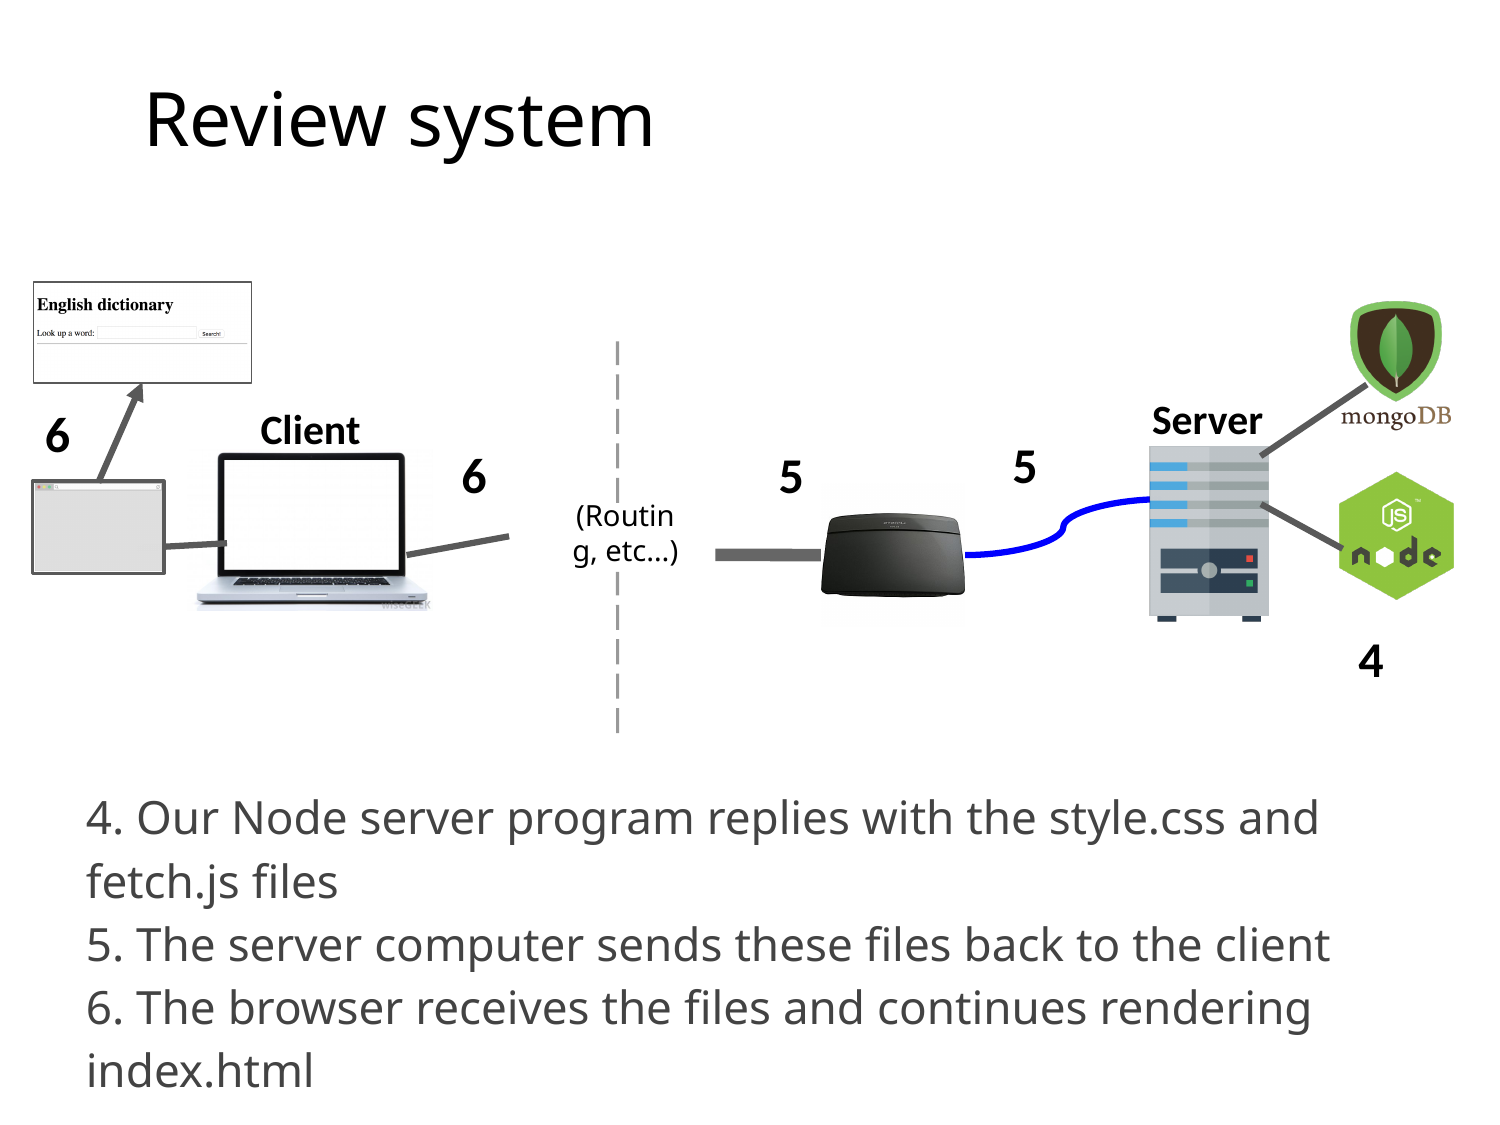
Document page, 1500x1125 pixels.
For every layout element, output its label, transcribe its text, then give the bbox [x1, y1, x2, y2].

text_box 5 [750, 433, 832, 515]
picture [1114, 475, 1302, 630]
text_box 5 [984, 422, 1066, 505]
text_box 4 [1330, 616, 1412, 699]
picture [187, 449, 433, 611]
text_box Server [1085, 361, 1331, 475]
picture [34, 482, 163, 572]
text_box 6 [433, 433, 515, 515]
picture [34, 282, 251, 383]
picture [1324, 282, 1468, 450]
picture [821, 483, 965, 627]
text_box Client [188, 371, 434, 466]
text_box 6 [16, 391, 99, 474]
list 4. Our Node server program replies with the style.css and fetch.js files 5. The server computer sends these files back to the client 6. The browser receives the files and continues rendering index.html [70, 765, 1442, 1067]
text_box (Routing, etc…) [509, 456, 727, 618]
title Review system [128, 56, 1372, 183]
picture [1330, 470, 1462, 602]
